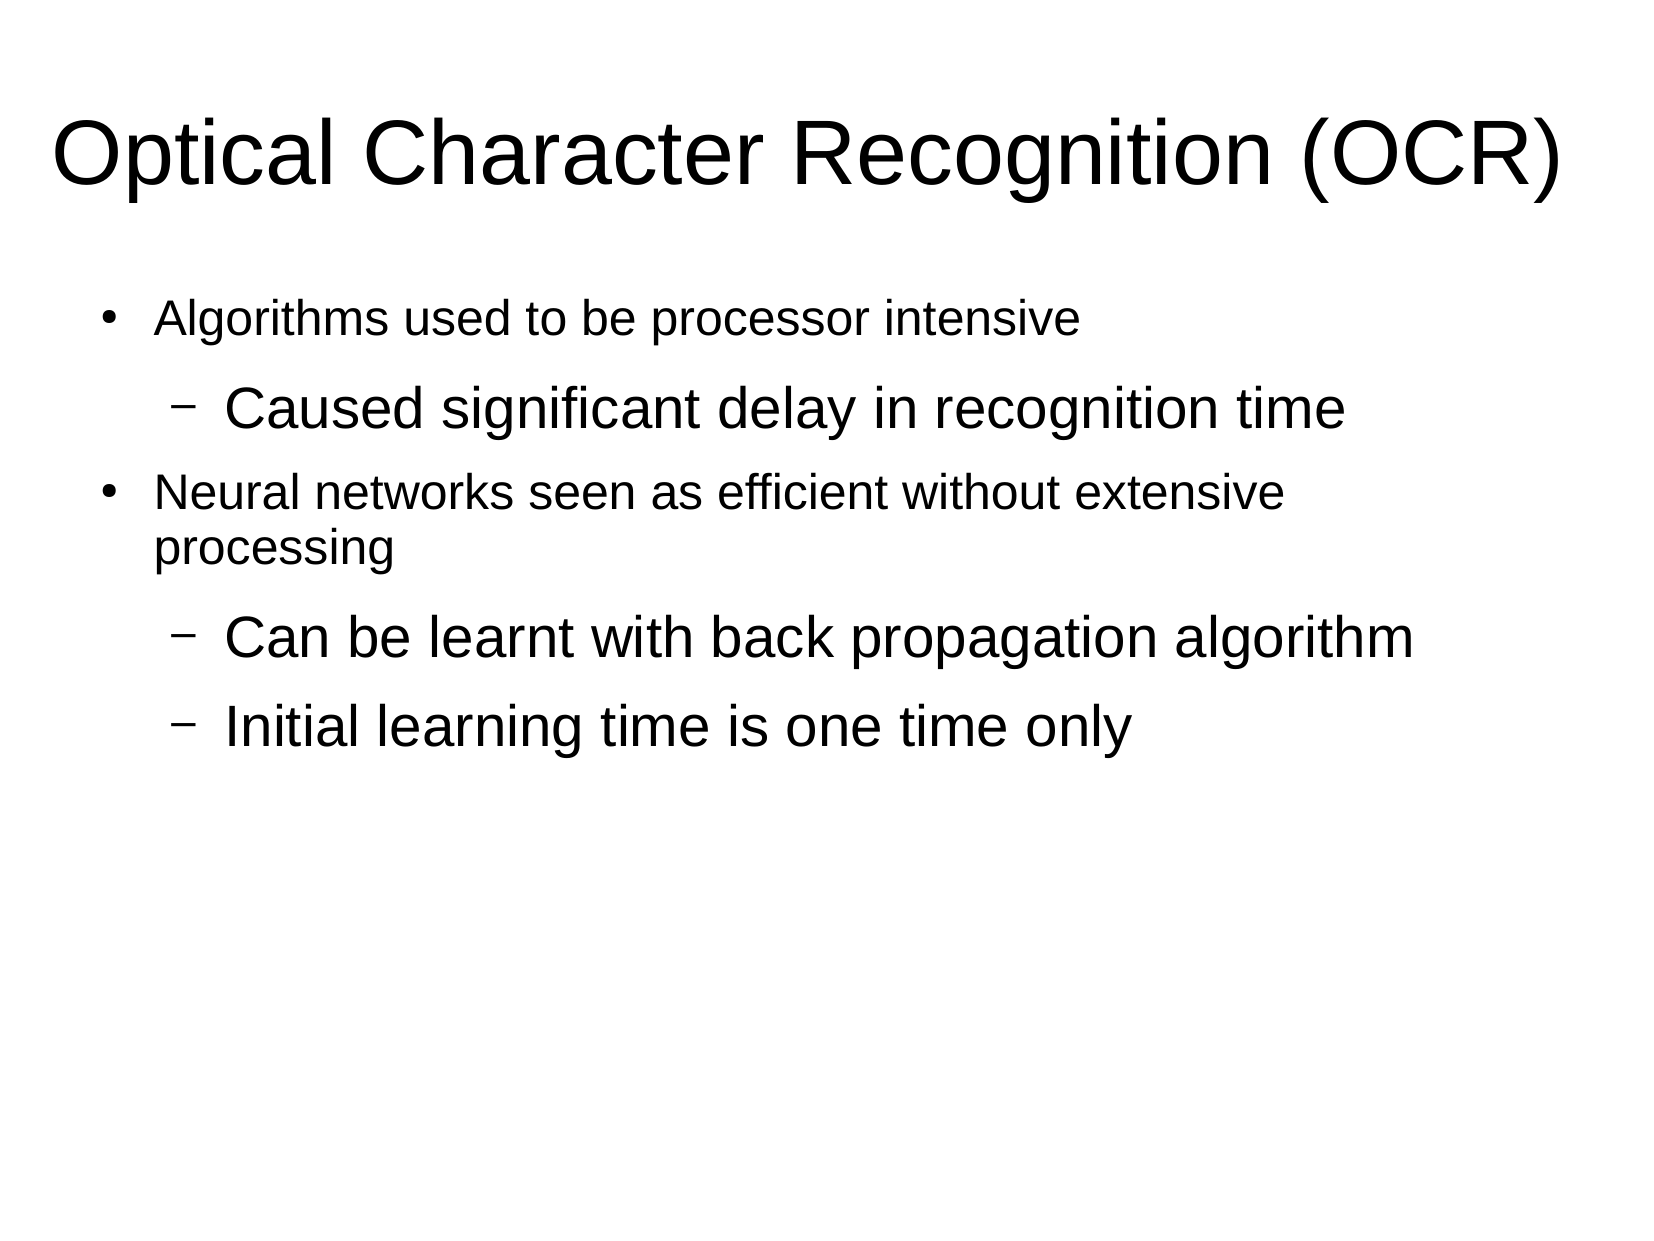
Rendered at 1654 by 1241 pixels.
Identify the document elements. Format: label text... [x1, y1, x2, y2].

list Algorithms used to be processor intensive Caused significant delay in recognition time Neural networks seen as efficient without extensive processing Can be learnt with back propagation algorithm Initial learning time is one time only [82, 290, 1538, 1010]
title Optical Character Recognition (OCR) [47, 49, 1571, 257]
